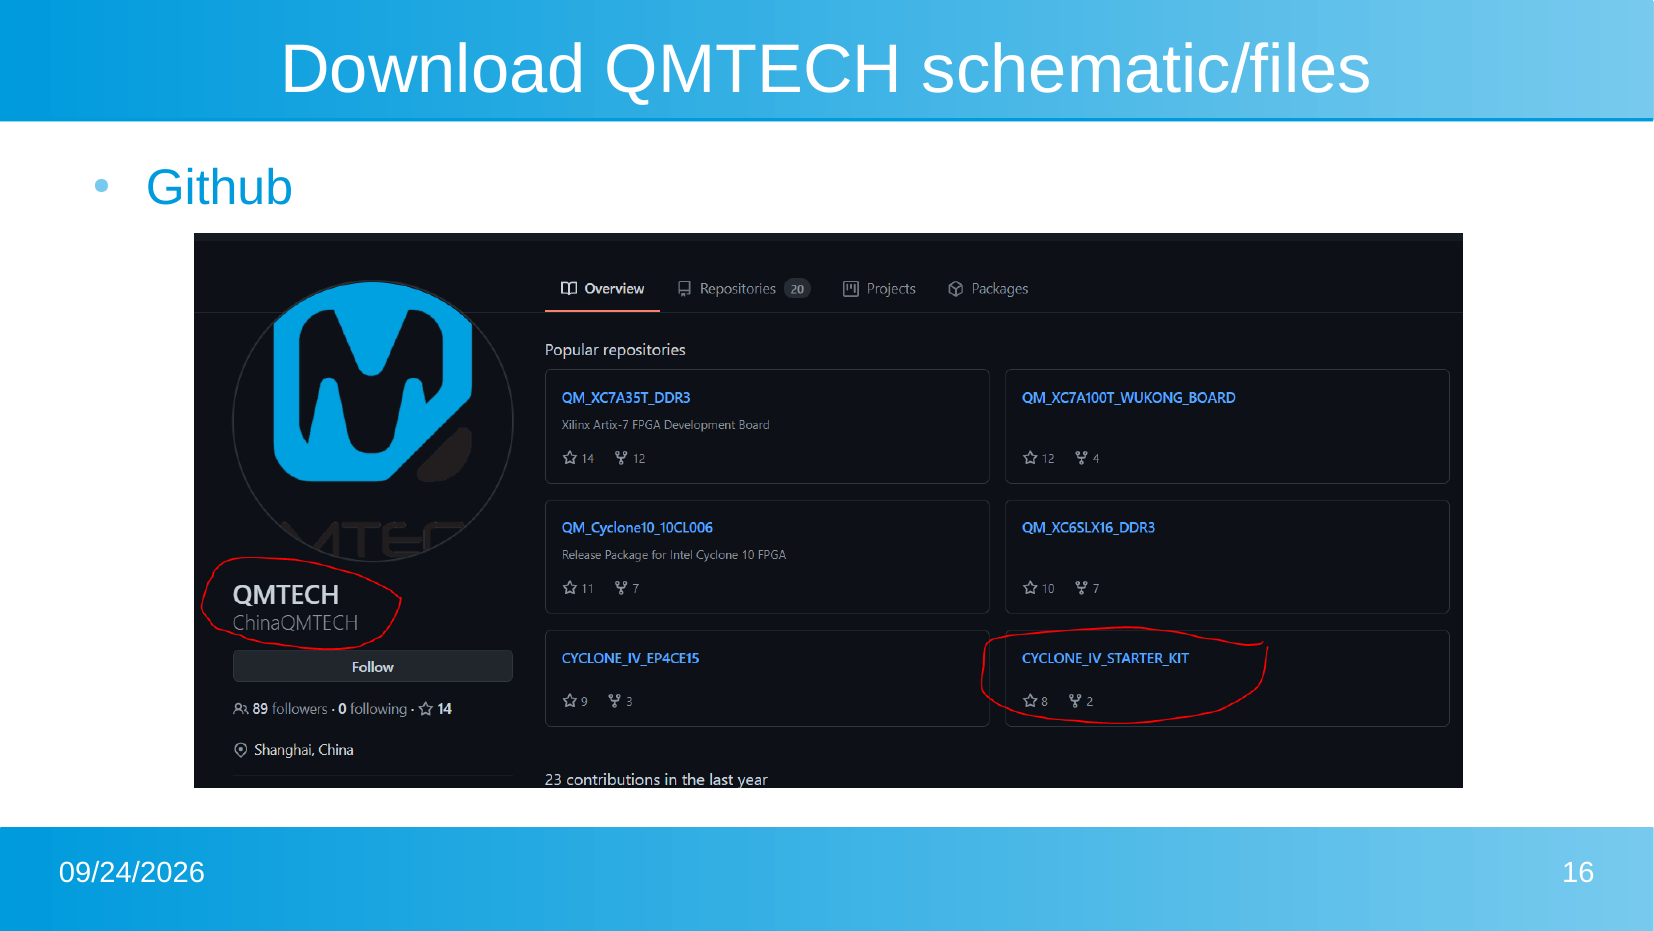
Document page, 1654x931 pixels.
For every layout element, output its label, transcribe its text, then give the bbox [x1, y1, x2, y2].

picture [194, 233, 1463, 788]
list Github [75, 159, 1611, 751]
title Download QMTECH schematic/files [59, 29, 1595, 108]
